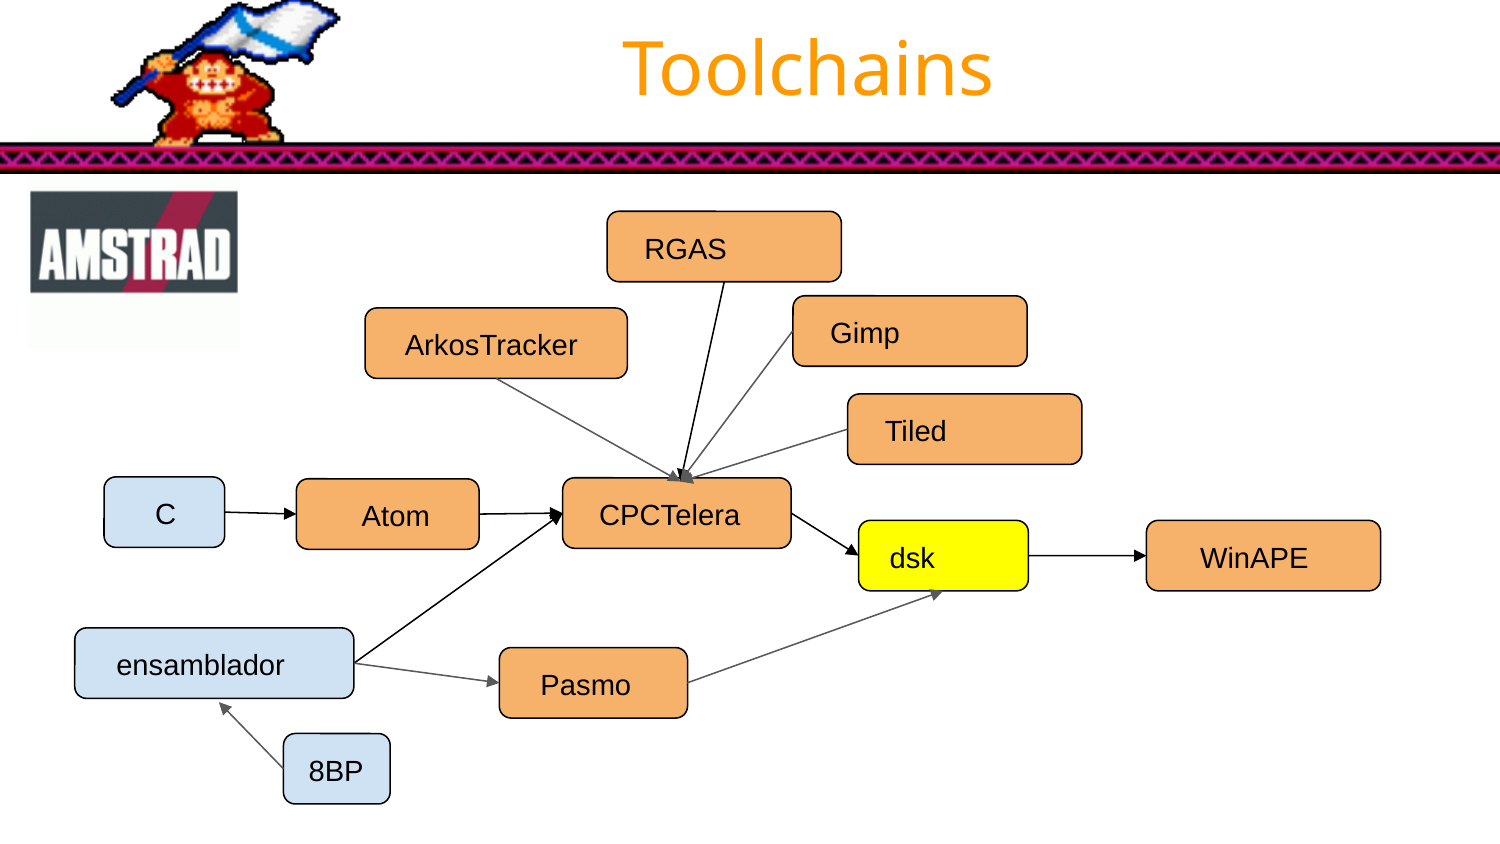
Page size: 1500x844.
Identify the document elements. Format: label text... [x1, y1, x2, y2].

text_box [365, 307, 628, 379]
text_box dsk [874, 524, 1020, 583]
picture [0, 0, 1500, 348]
text_box Gimp [815, 299, 1013, 358]
text_box [283, 733, 387, 804]
text_box Atom [313, 482, 468, 541]
text_box [499, 647, 688, 719]
text_box [792, 295, 1028, 367]
text_box [607, 211, 842, 282]
text_box RGAS [629, 214, 827, 274]
title Toolchains [607, 18, 1402, 112]
text_box C [115, 480, 218, 552]
text_box 8BP [293, 737, 391, 808]
text_box [1146, 520, 1381, 591]
text_box Pasmo [517, 651, 648, 710]
text_box [296, 478, 480, 550]
text_box [847, 393, 1082, 465]
text_box ArkosTracker [389, 311, 611, 371]
text_box [562, 477, 792, 549]
text_box ensamblador [101, 631, 337, 703]
text_box CPCTelera [584, 481, 777, 540]
text_box [74, 627, 354, 699]
text_box Tiled [869, 397, 1068, 457]
text_box WinAPE [1168, 524, 1367, 583]
text_box [858, 520, 1029, 591]
text_box [103, 476, 225, 548]
